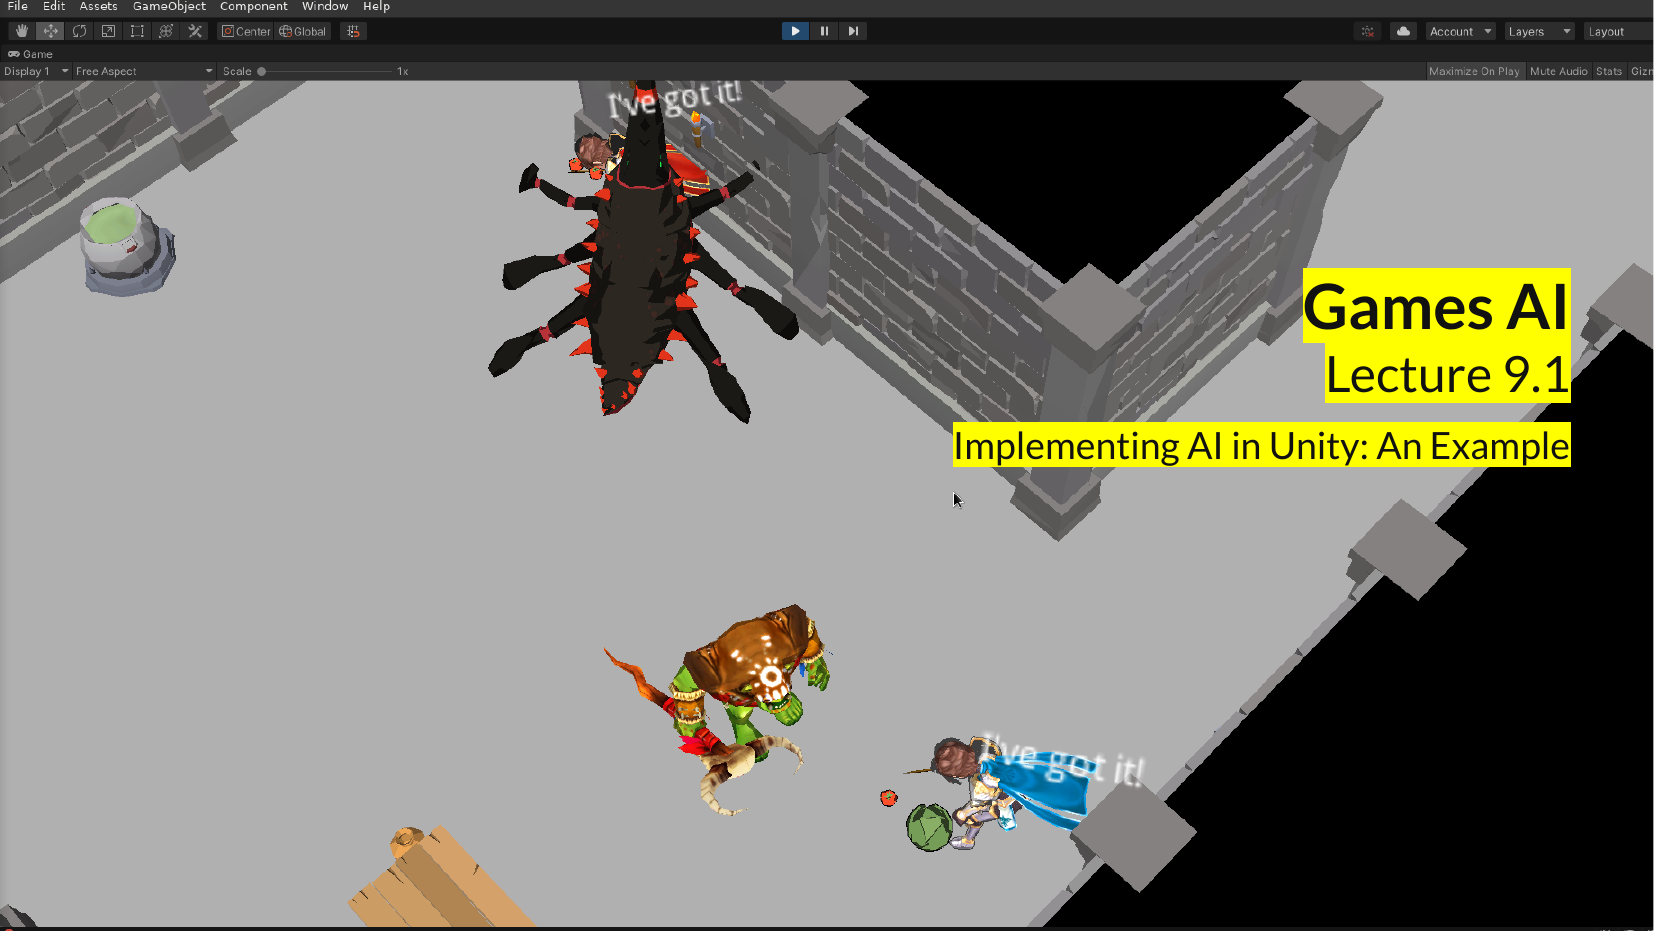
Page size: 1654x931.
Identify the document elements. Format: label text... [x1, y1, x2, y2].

subtitle Games AI Lecture 9.1 Implementing AI in Unity: An Example [82, 123, 1571, 741]
picture [0, 0, 1654, 931]
